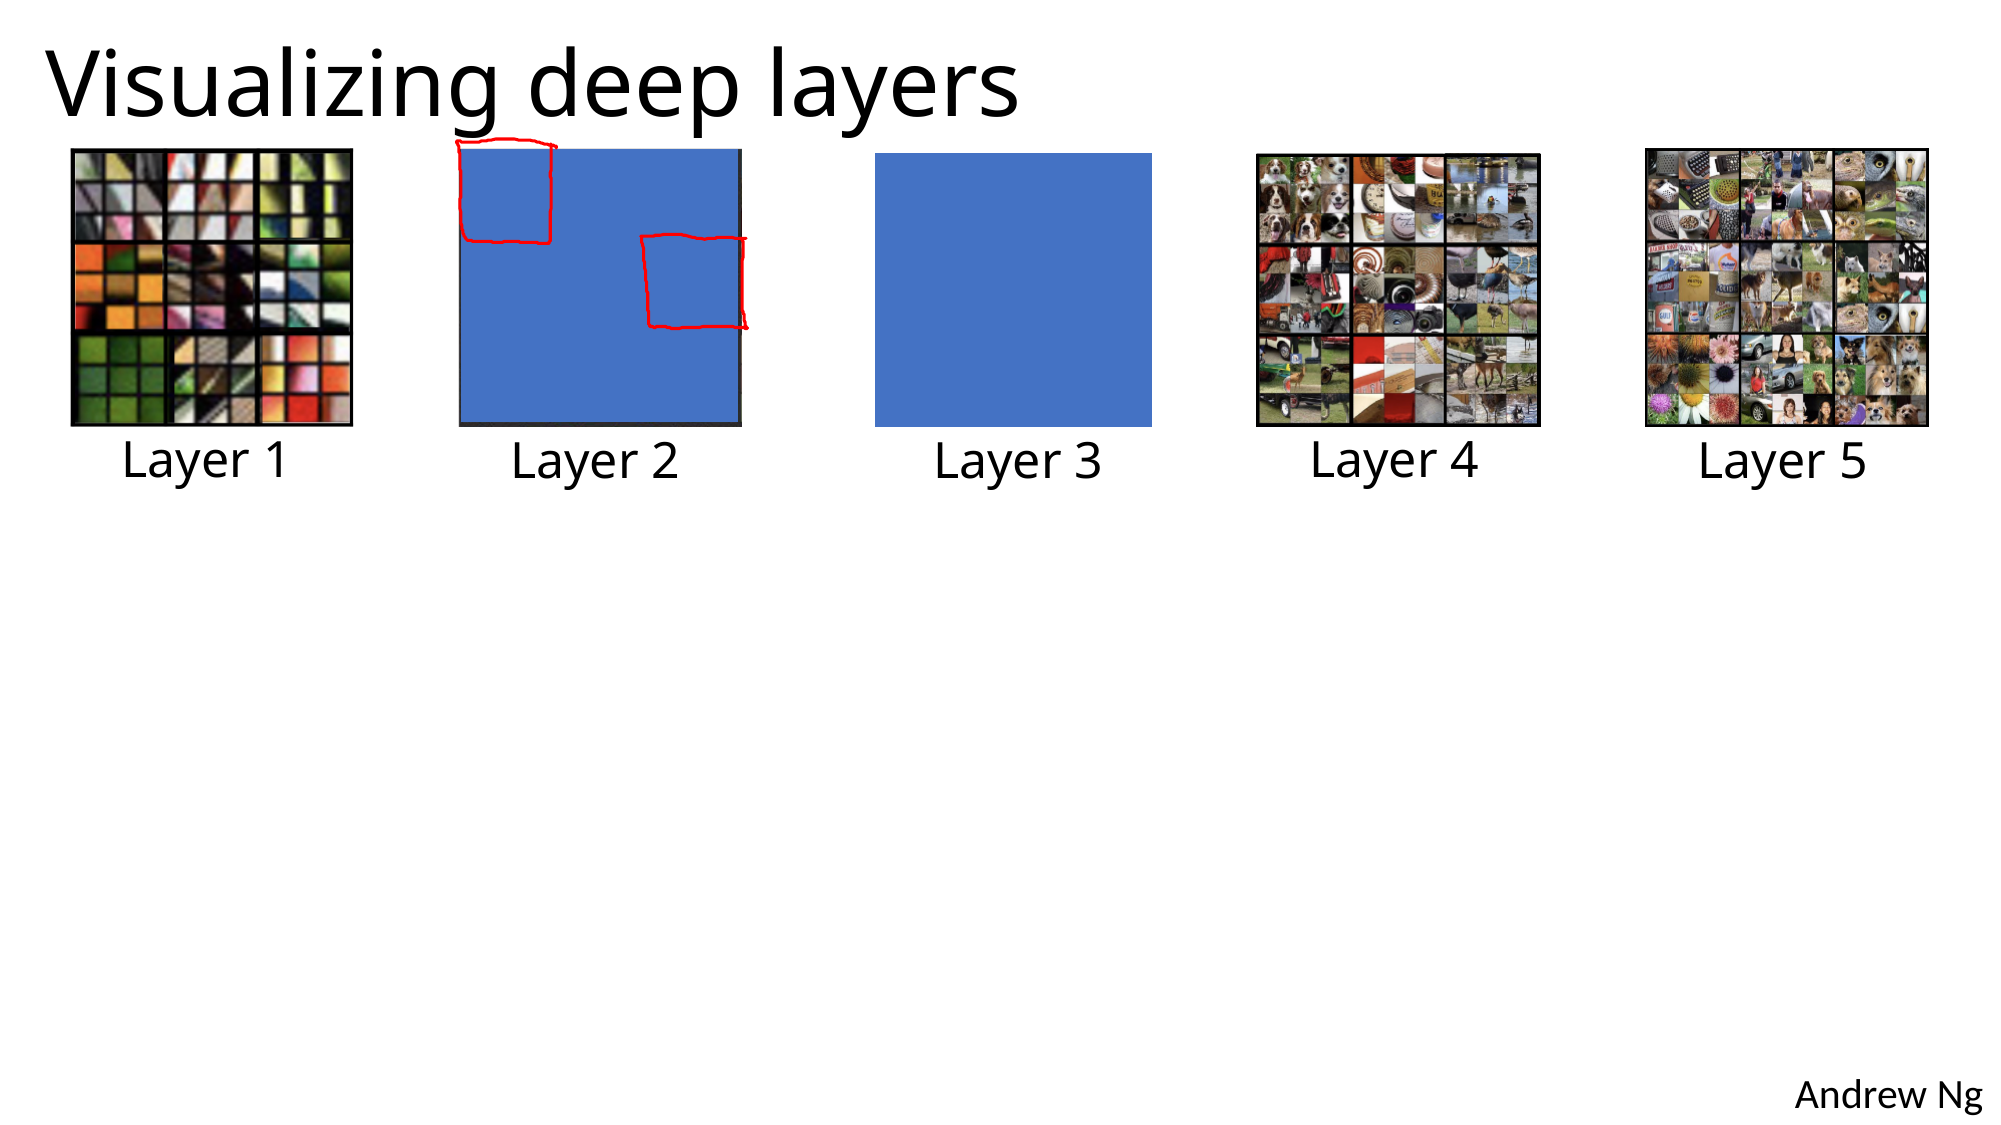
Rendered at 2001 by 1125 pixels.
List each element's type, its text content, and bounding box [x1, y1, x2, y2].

table_header [875, 153, 967, 244]
text_box Layer 5 [1682, 427, 1892, 497]
picture [69, 148, 354, 427]
text_box Visualizing deep layers [30, 29, 2000, 248]
table_cell [1060, 244, 1152, 336]
table_cell [1060, 336, 1152, 427]
table_cell [646, 333, 738, 422]
text_box Layer 4 [1294, 427, 1503, 497]
text_box Layer 1 [106, 420, 316, 497]
text_box Layer 3 [918, 427, 1128, 497]
table_cell [875, 244, 967, 336]
text_box Layer 2 [495, 427, 704, 497]
picture [453, 135, 752, 427]
picture [1256, 153, 1541, 427]
picture [1645, 148, 1929, 427]
table_header [967, 153, 1060, 244]
table_cell [875, 336, 967, 427]
table_cell [967, 244, 1060, 336]
table_cell [967, 336, 1060, 427]
table_header [1060, 153, 1152, 244]
table_cell [461, 333, 553, 422]
table_cell [553, 333, 646, 422]
